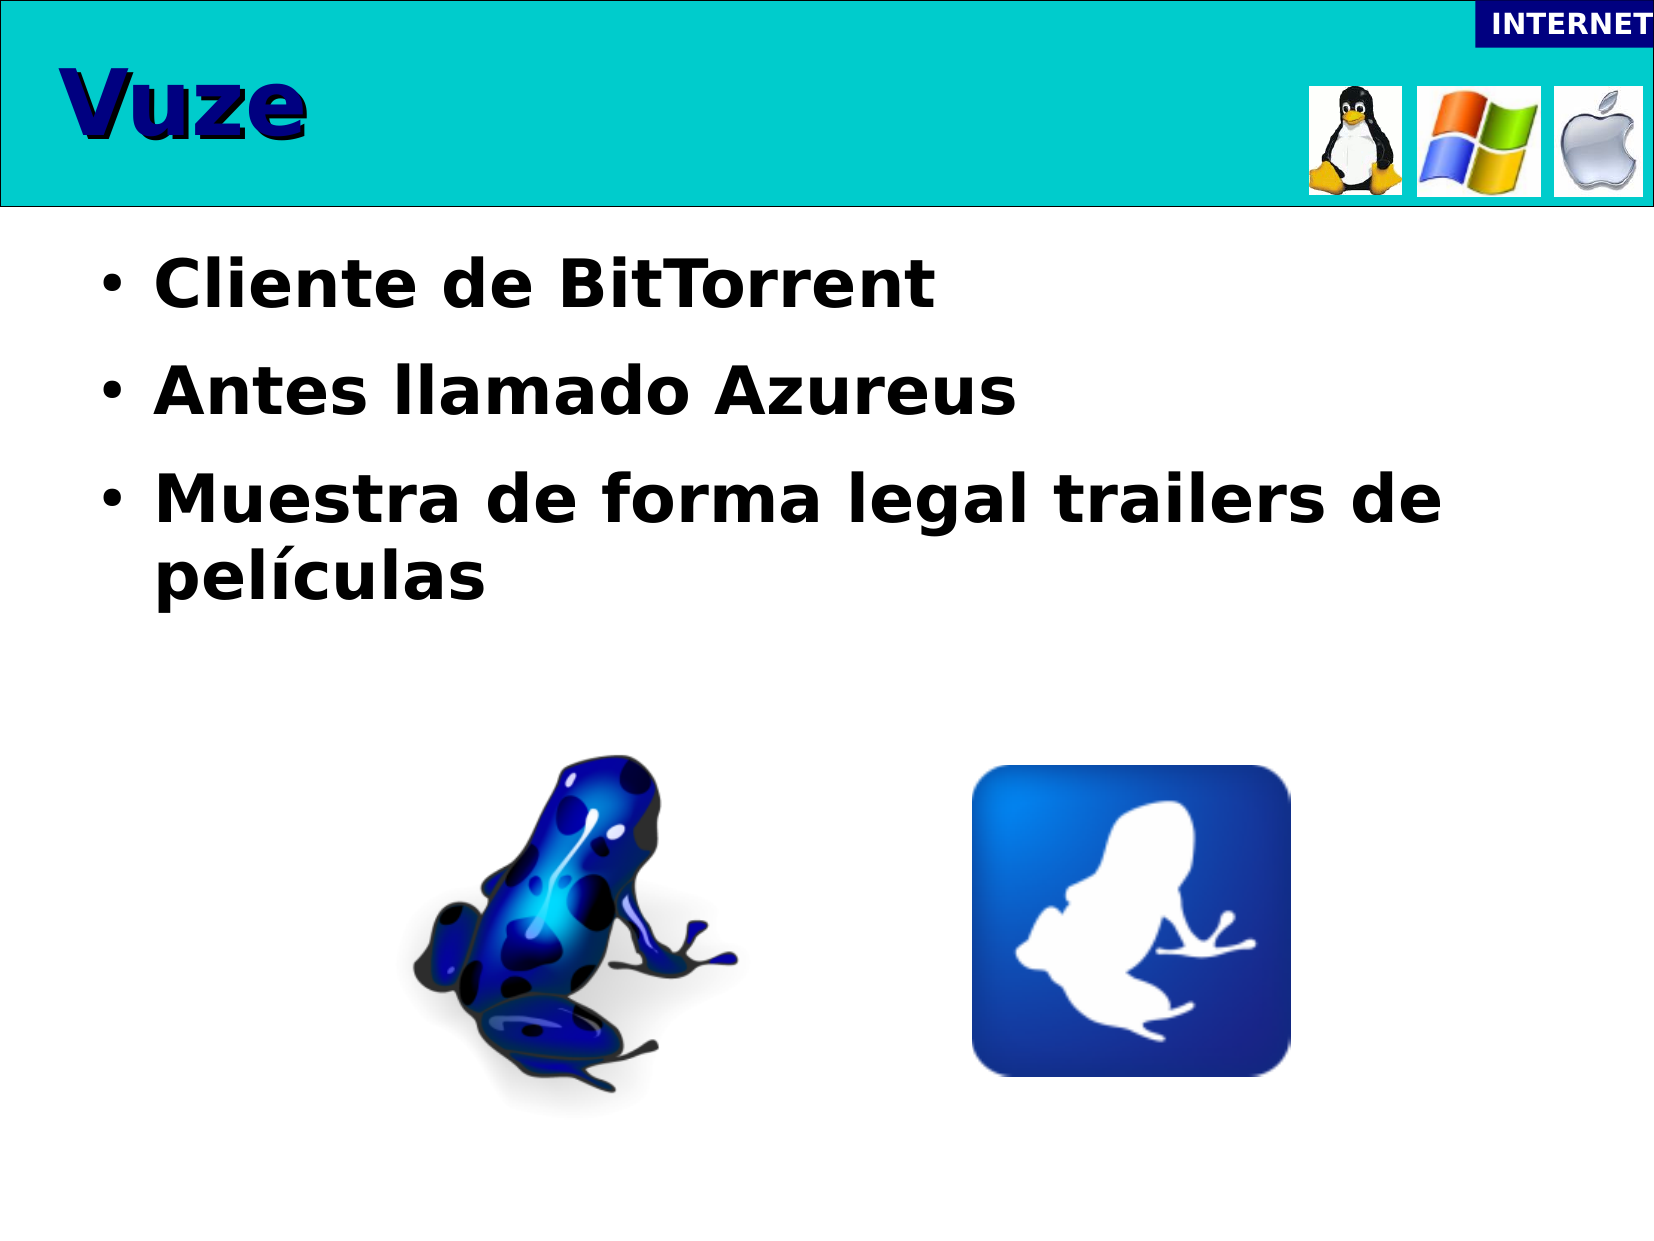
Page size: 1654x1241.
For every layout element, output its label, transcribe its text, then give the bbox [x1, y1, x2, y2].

picture [972, 765, 1291, 1077]
picture [1417, 86, 1541, 197]
picture [1309, 86, 1402, 195]
title Vuze [59, 22, 1654, 185]
picture [382, 739, 763, 1121]
list Cliente de BitTorrent Antes llamado Azureus Muestra de forma legal trailers de películas [82, 245, 1571, 1094]
picture [1554, 86, 1643, 197]
text_box INTERNET [1475, 0, 1654, 48]
